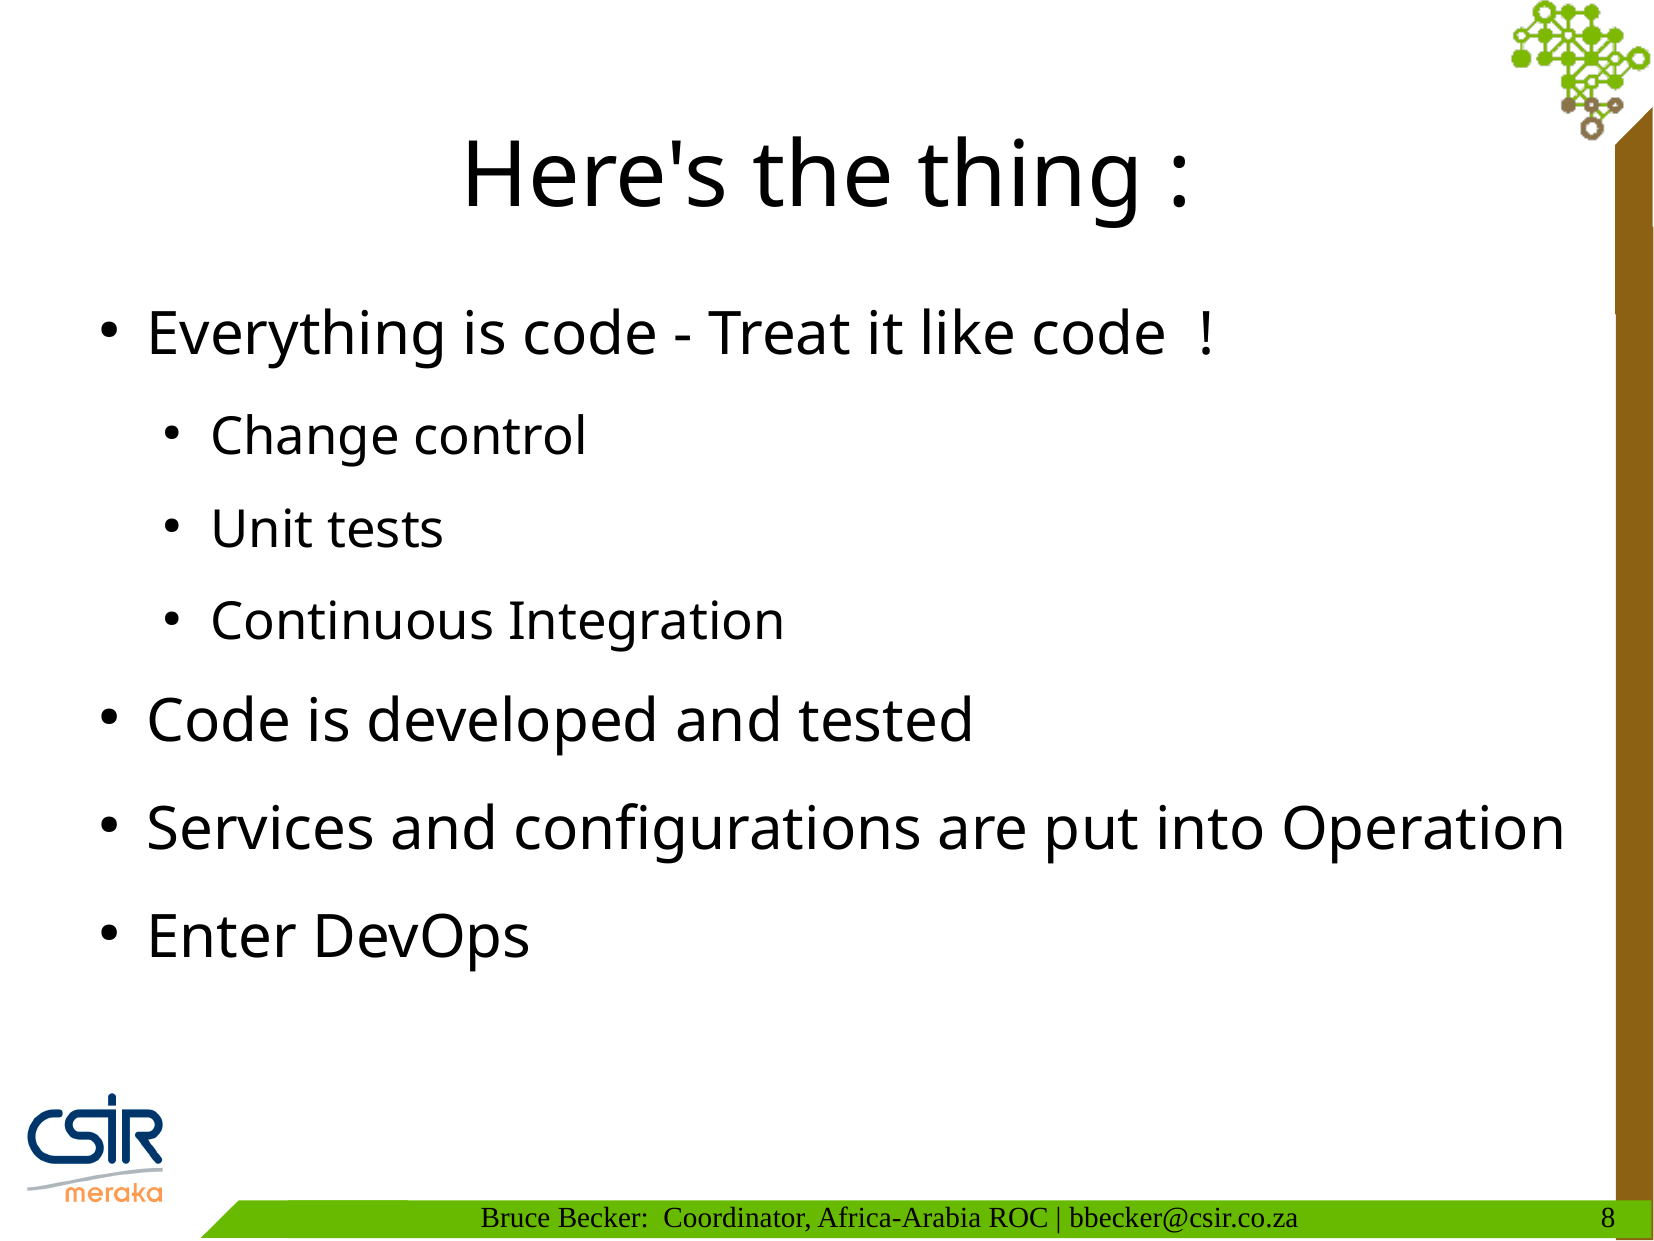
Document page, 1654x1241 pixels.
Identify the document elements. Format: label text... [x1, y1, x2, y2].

list Everything is code - Treat it like code ! Change control Unit tests Continuous Integration Code is developed and tested Services and configurations are put into Operation Enter DevOps [82, 290, 1571, 1010]
picture [12, 1074, 178, 1225]
picture [1503, 0, 1654, 144]
title Here's the thing : [82, 67, 1571, 275]
